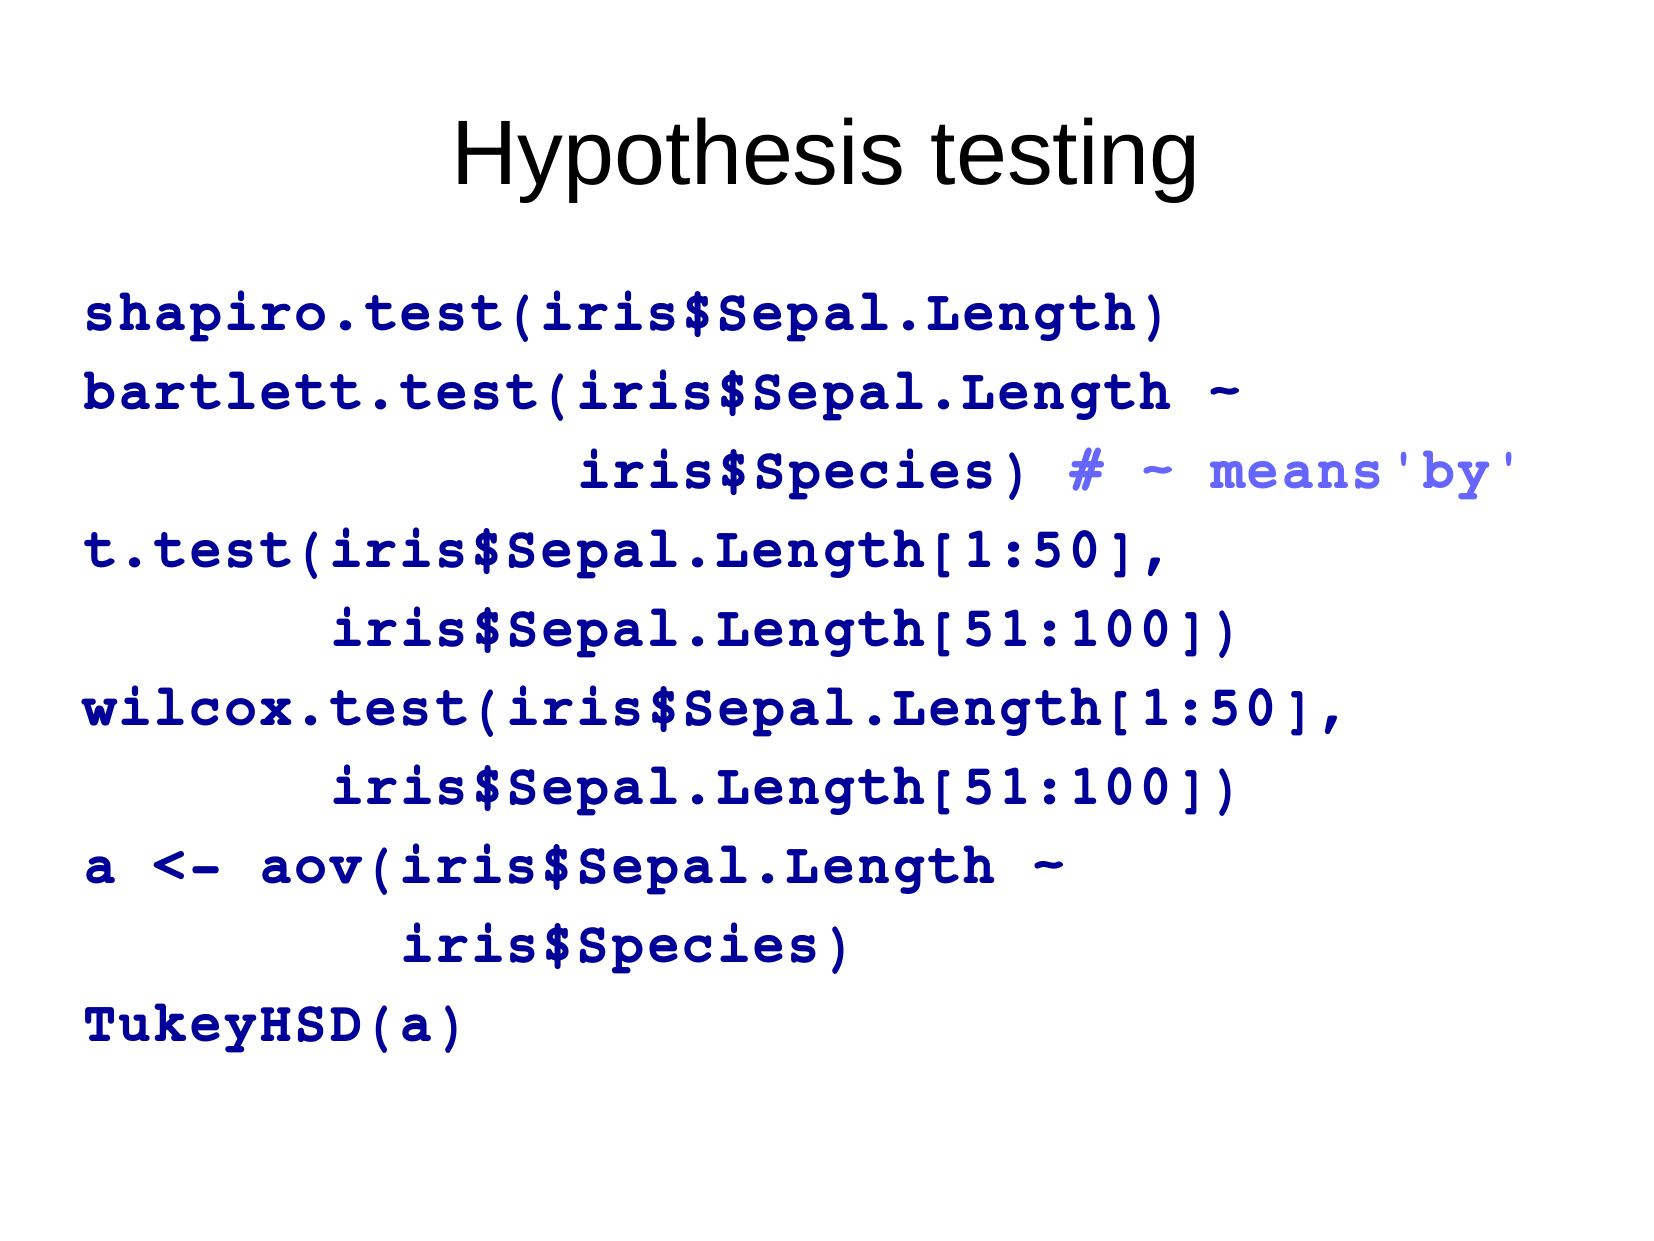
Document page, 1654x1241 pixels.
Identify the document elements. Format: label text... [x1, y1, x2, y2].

title Hypothesis testing [82, 49, 1571, 257]
list shapiro.test(iris$Sepal.Length) bartlett.test(iris$Sepal.Length ~ iris$Species) # ~ means'by' t.test(iris$Sepal.Length[1:50], iris$Sepal.Length[51:100]) wilcox.test(iris$Sepal.Length[1:50], iris$Sepal.Length[51:100]) a <- aov(iris$Sepal.Length ~ iris$Species) TukeyHSD(a) [82, 290, 1571, 1063]
